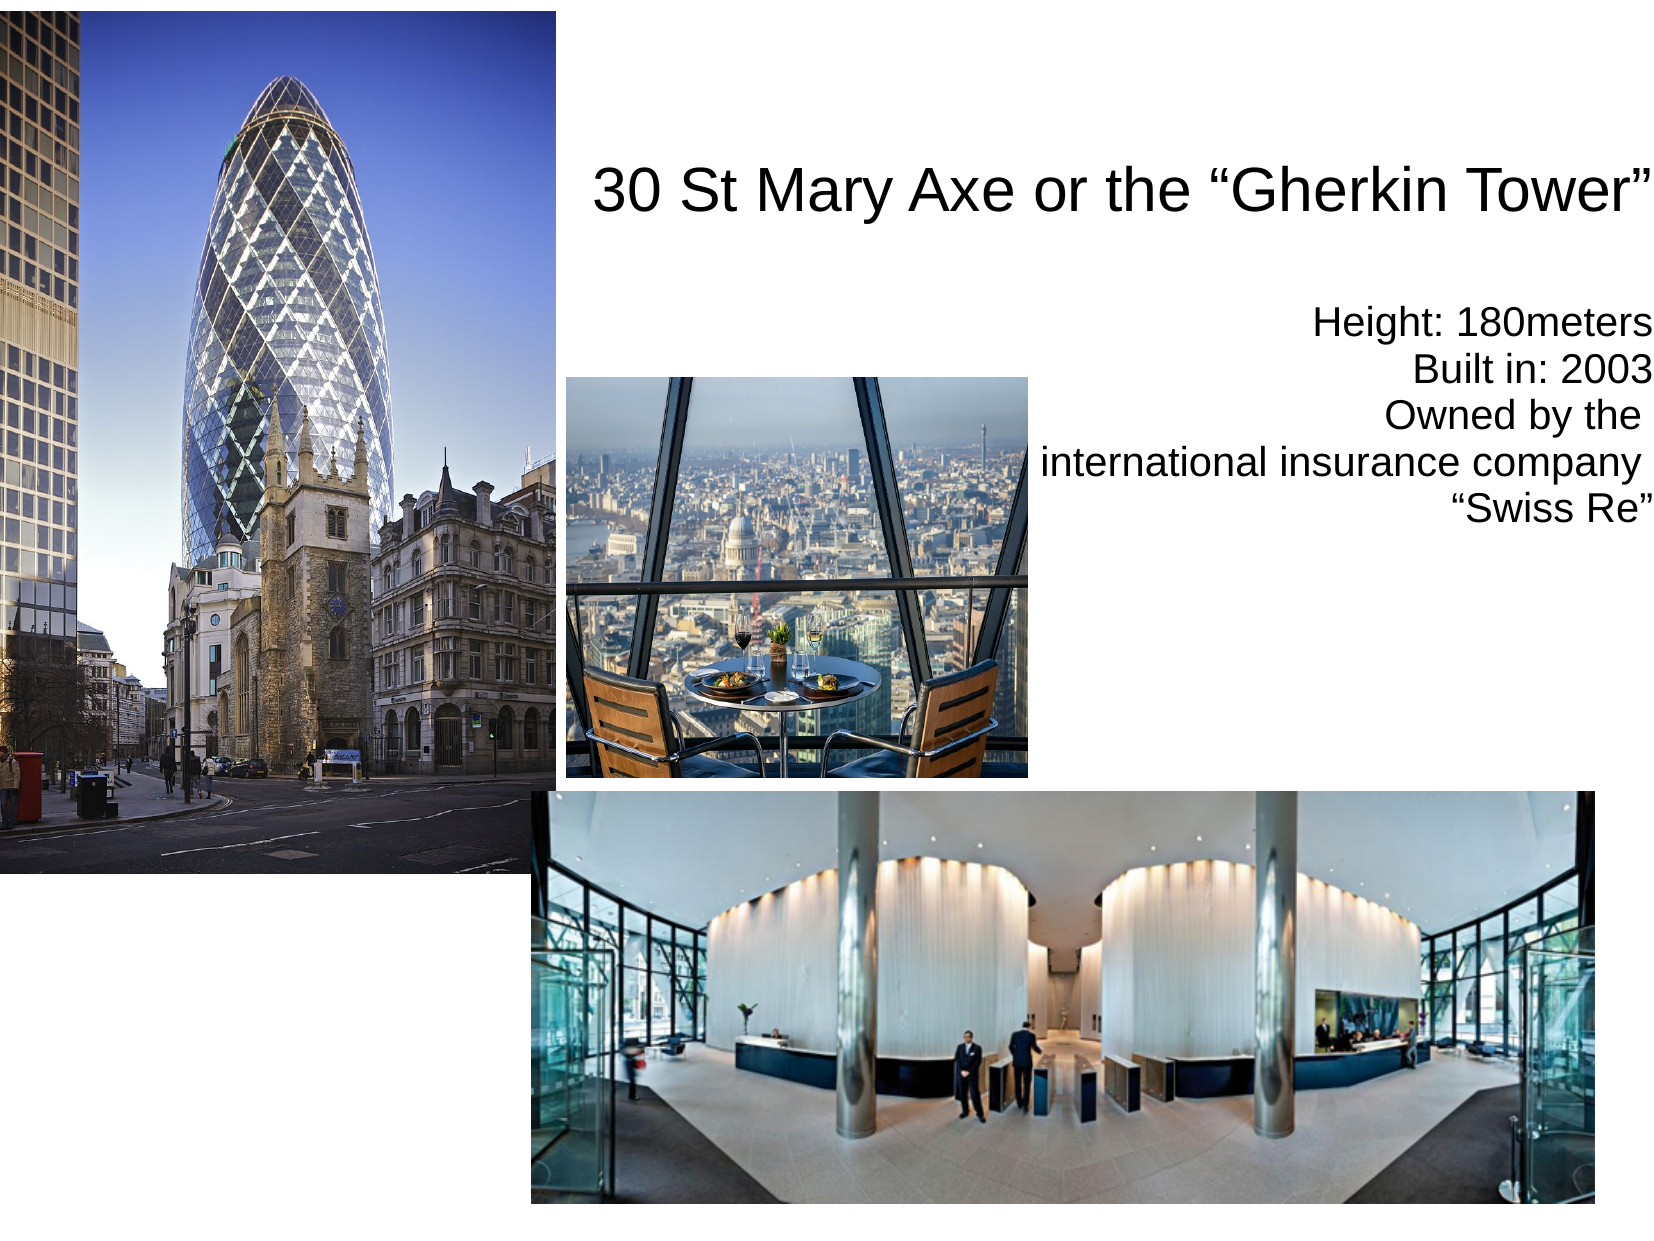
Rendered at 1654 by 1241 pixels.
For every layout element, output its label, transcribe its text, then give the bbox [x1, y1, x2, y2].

picture [566, 377, 1028, 778]
picture [0, 11, 1595, 1204]
title 30 St Mary Axe or the “Gherkin Tower” Height: 180meters Built in: 2003 Owned by the international insurance company “Swiss Re” [556, 154, 1654, 532]
